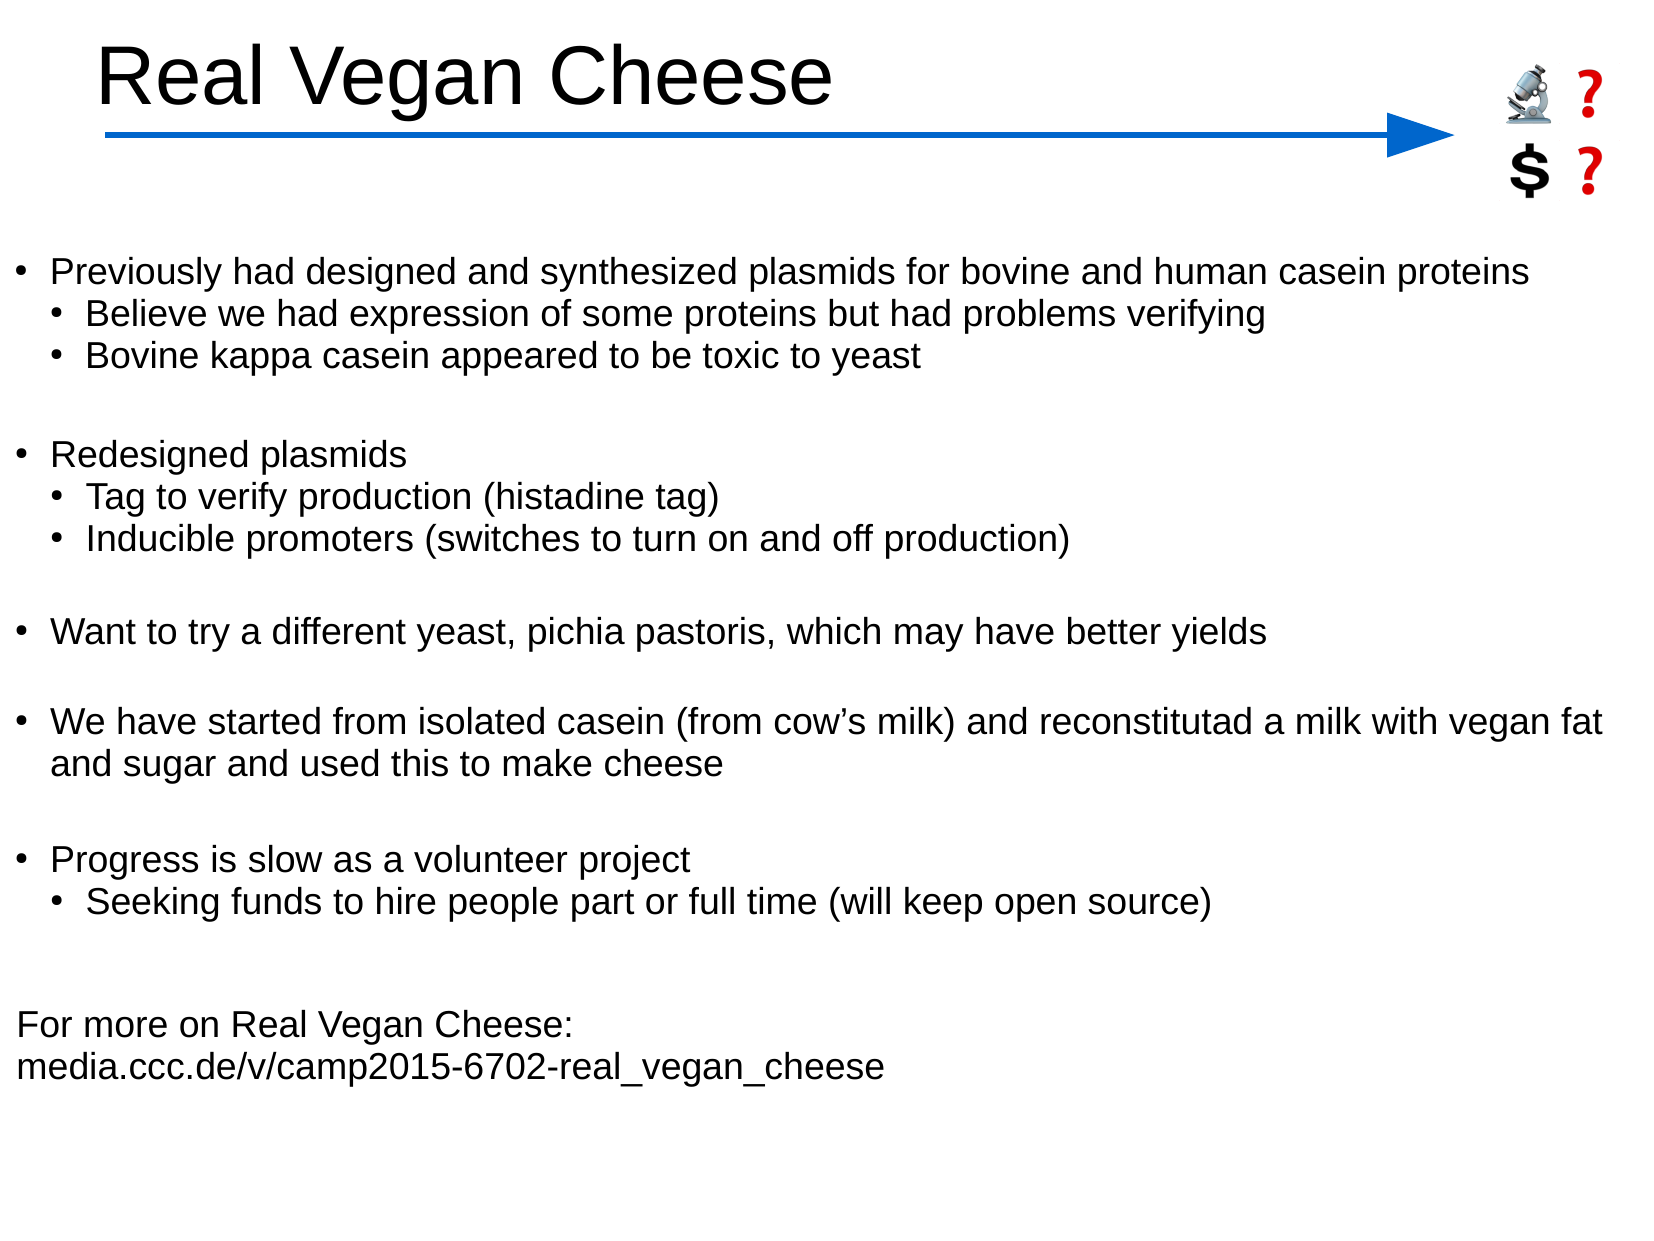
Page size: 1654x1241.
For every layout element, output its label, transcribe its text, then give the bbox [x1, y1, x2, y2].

picture [1499, 140, 1620, 201]
text_box We have started from isolated casein (from cow’s milk) and reconstitutad a milk with vegan fat and sugar and used this to make cheese [0, 692, 1636, 792]
text_box Real Vegan Cheese [63, 5, 1380, 240]
text_box Previously had designed and synthesized plasmids for bovine and human casein proteins Believe we had expression of some proteins but had problems verifying Bovine kappa casein appeared to be toxic to yeast [0, 243, 1653, 383]
text_box Want to try a different yeast, pichia pastoris, which may have better yields [0, 561, 1653, 661]
text_box For more on Real Vegan Cheese: media.ccc.de/v/camp2015-6702-real_vegan_cheese [1, 996, 1653, 1096]
text_box Progress is slow as a volunteer project Seeking funds to hire people part or full time (will keep open source) [0, 831, 1653, 931]
picture [1499, 63, 1620, 124]
text_box Redesigned plasmids Tag to verify production (histadine tag) Inducible promoters (switches to turn on and off production) [0, 383, 1653, 561]
